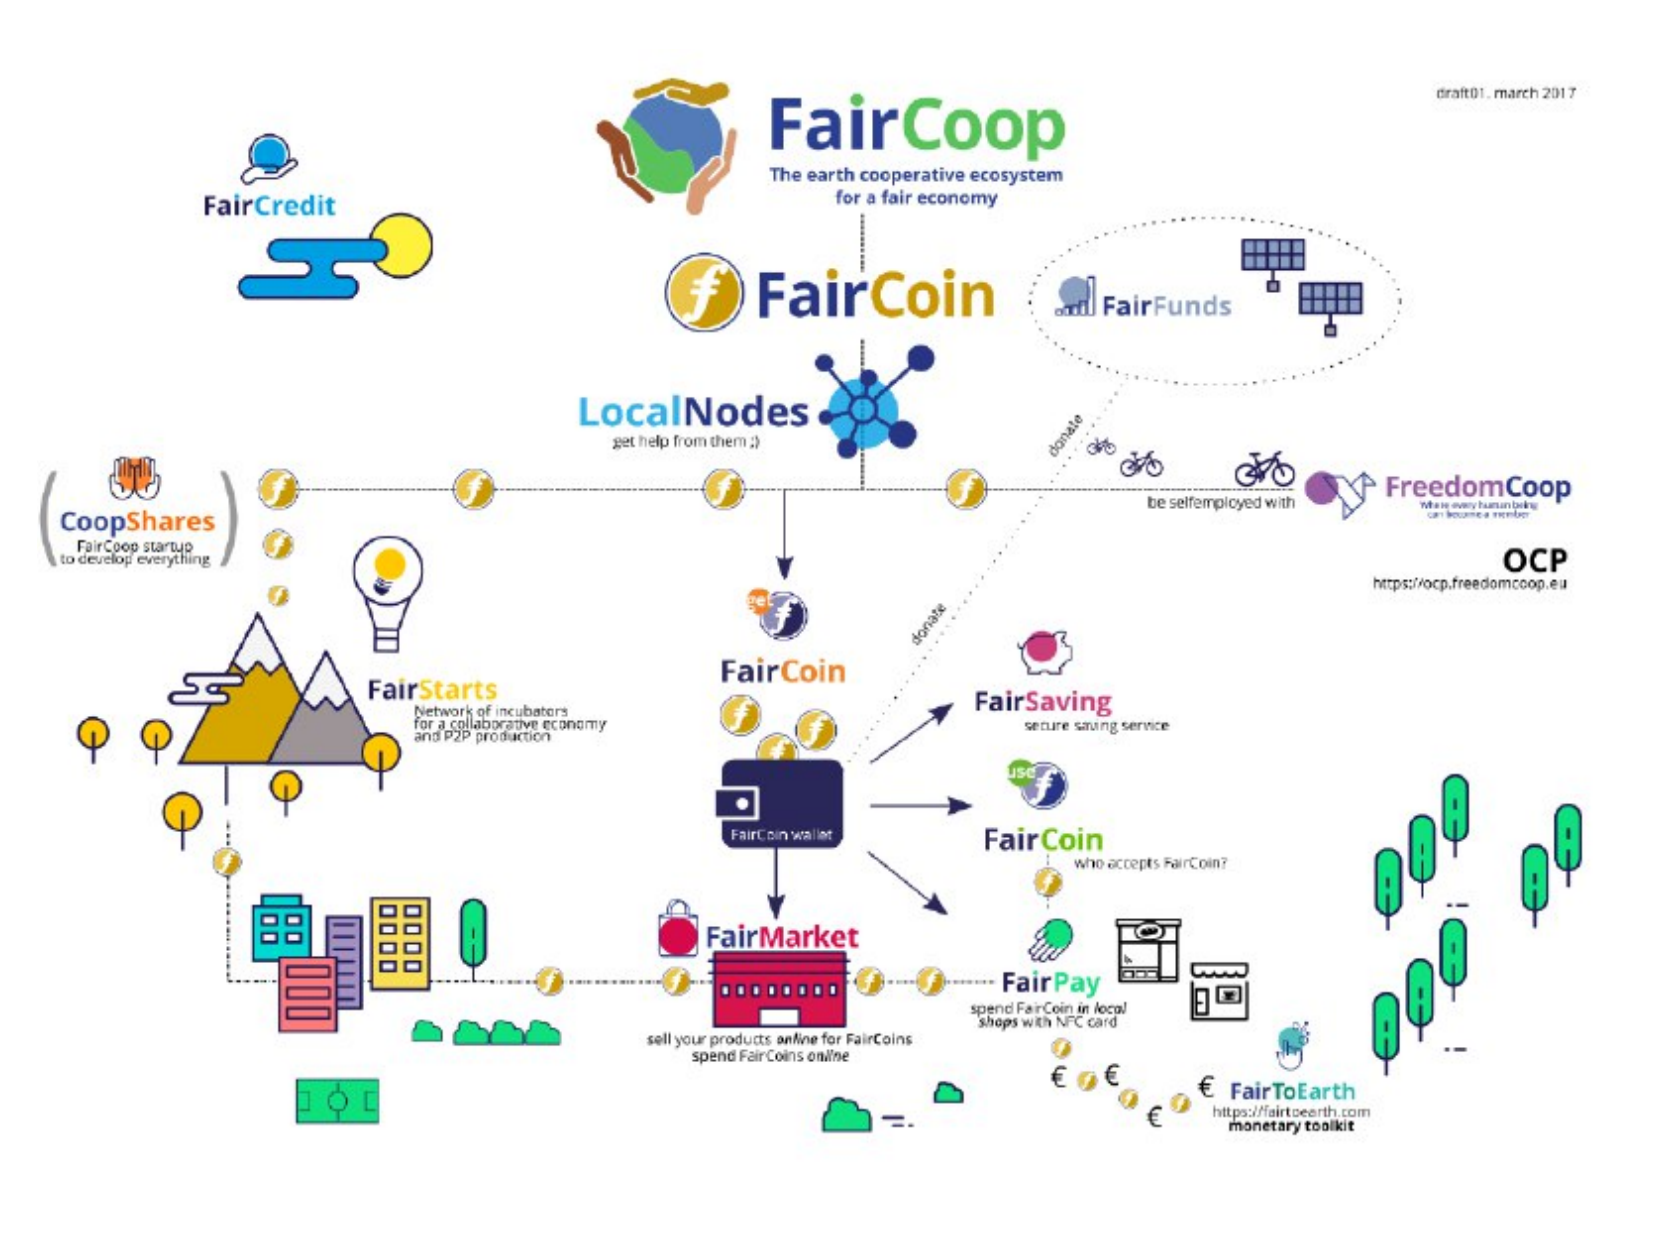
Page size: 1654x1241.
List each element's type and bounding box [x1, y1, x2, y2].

picture [37, 49, 1622, 1171]
